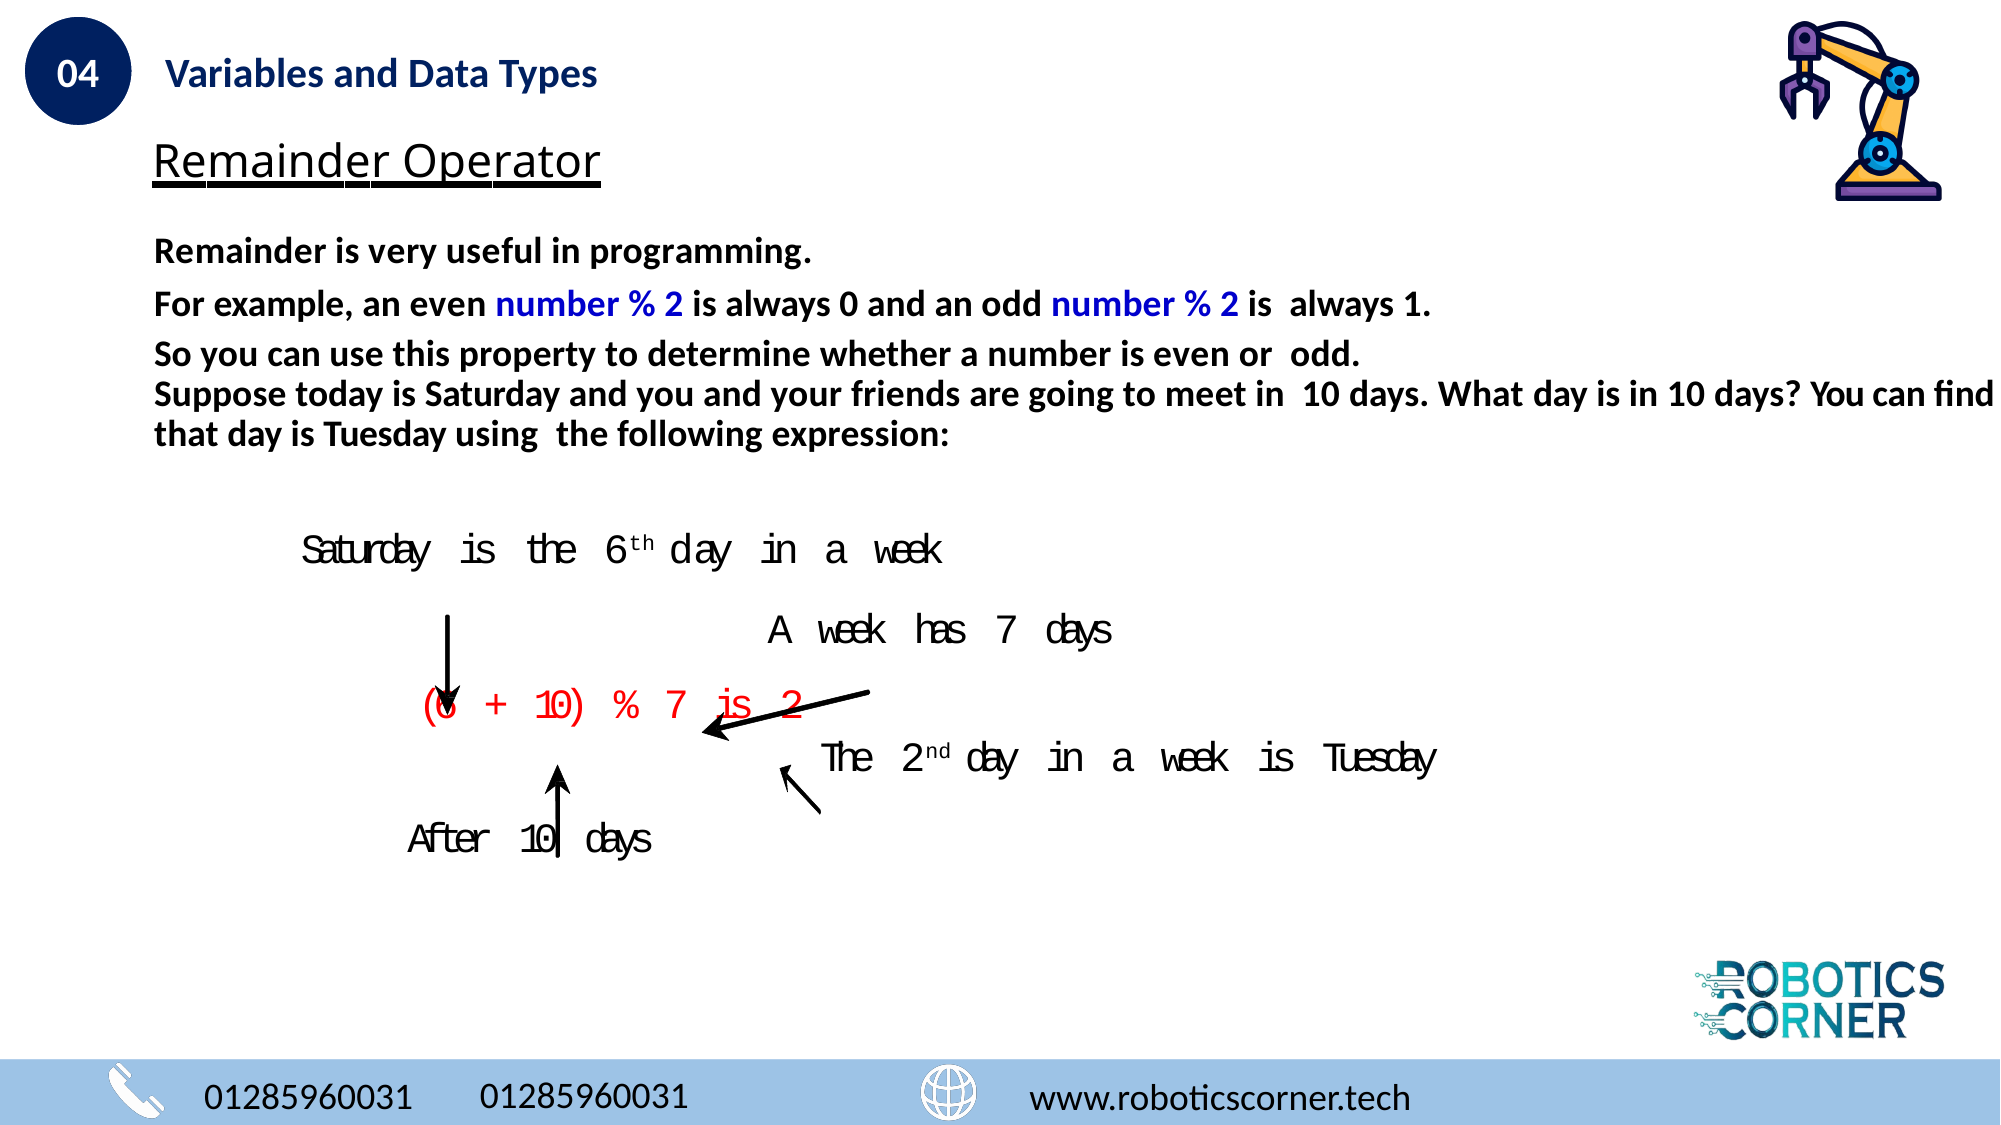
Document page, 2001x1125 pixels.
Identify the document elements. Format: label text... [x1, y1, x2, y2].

text_box 01285960031 [189, 1064, 495, 1125]
picture [1771, 21, 1950, 201]
picture [1680, 861, 1953, 1059]
text_box [981, 1059, 2000, 1125]
text_box [720, 691, 869, 729]
text_box [787, 776, 820, 812]
text_box [0, 1059, 915, 1125]
text_box [781, 767, 789, 783]
text_box Variables and Data Types [150, 38, 697, 103]
text_box www.roboticscorner.tech [1014, 1065, 1531, 1125]
title Remainder Operator [150, 62, 781, 215]
text_box [438, 690, 457, 712]
picture [103, 1057, 170, 1124]
picture [915, 1059, 981, 1125]
text_box 01285960031 [465, 1063, 811, 1124]
text_box [547, 767, 567, 791]
text_box [705, 716, 726, 739]
text_box 04 [22, 14, 134, 128]
text_box Remainder is very useful in programming. For example, an even number % 2 is always 0 and an odd number % 2 is always 1. So you can use this property to determine whether a number is even or odd. Suppose today is Saturday and you and your friends are going to meet in 10 days. What day is in 10 days? You can find that day is Tuesday using the following expression: Saturday is the 6th day in a week A week has 7 days (6 + 10) % 7 is 2 The 2nd day in a week is Tuesday After 10 days [149, 215, 2000, 861]
